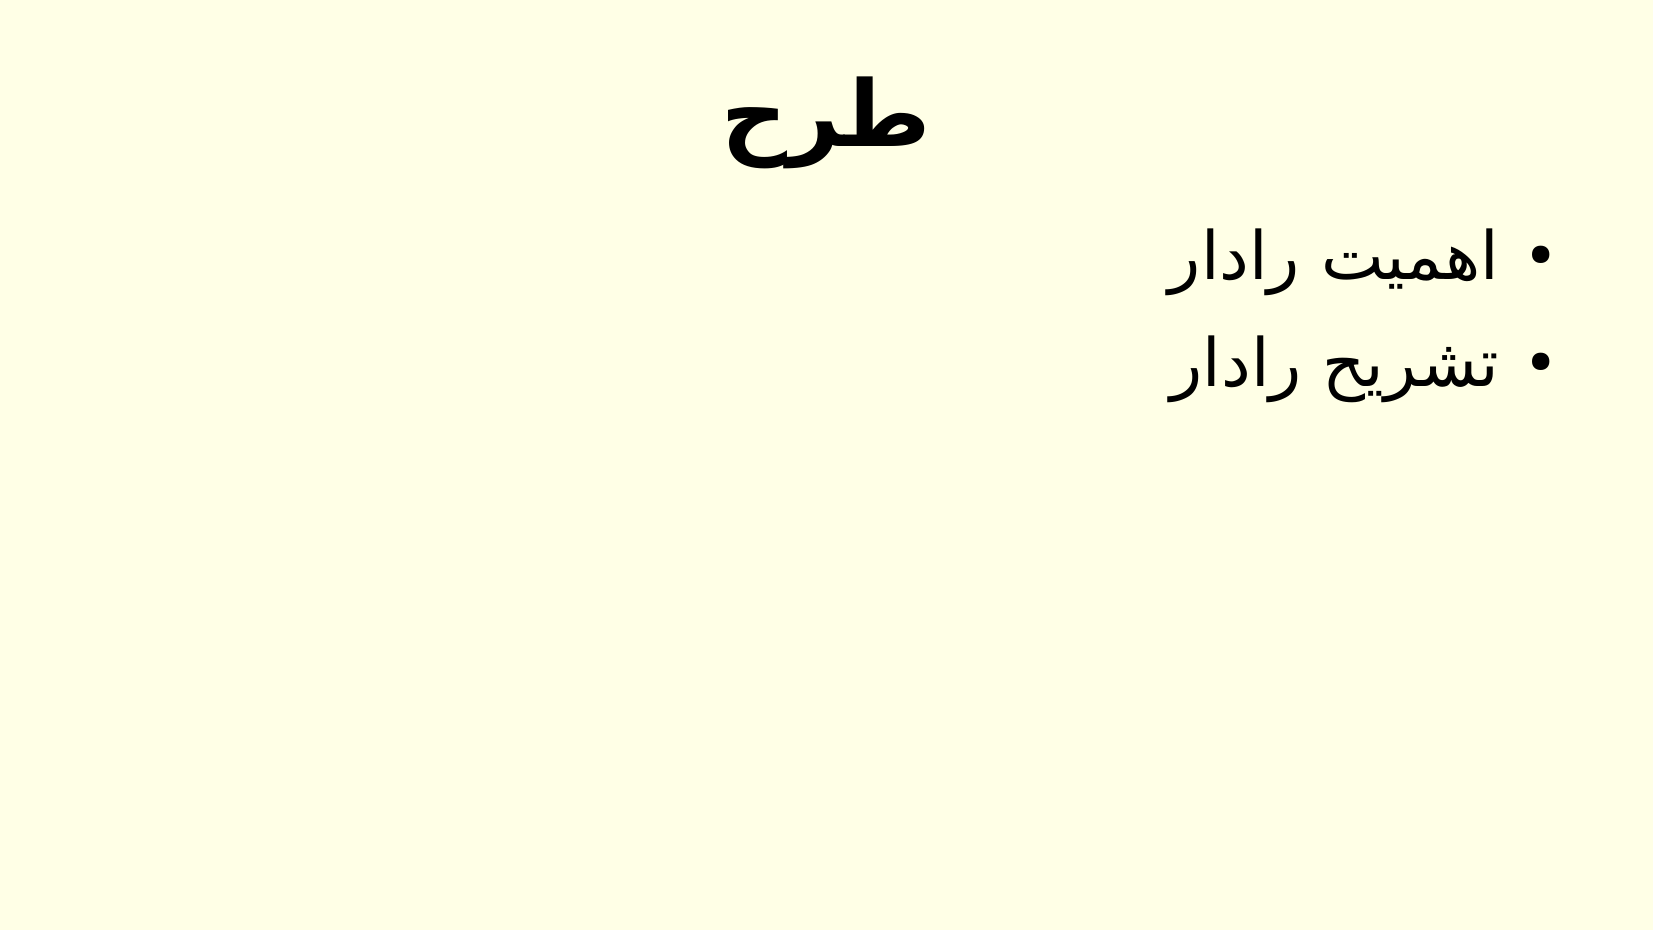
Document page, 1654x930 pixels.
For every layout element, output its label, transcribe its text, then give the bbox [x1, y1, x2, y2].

title طرح [82, 35, 1571, 195]
list اهمیت رادار تشریح رادار [82, 217, 1571, 757]
